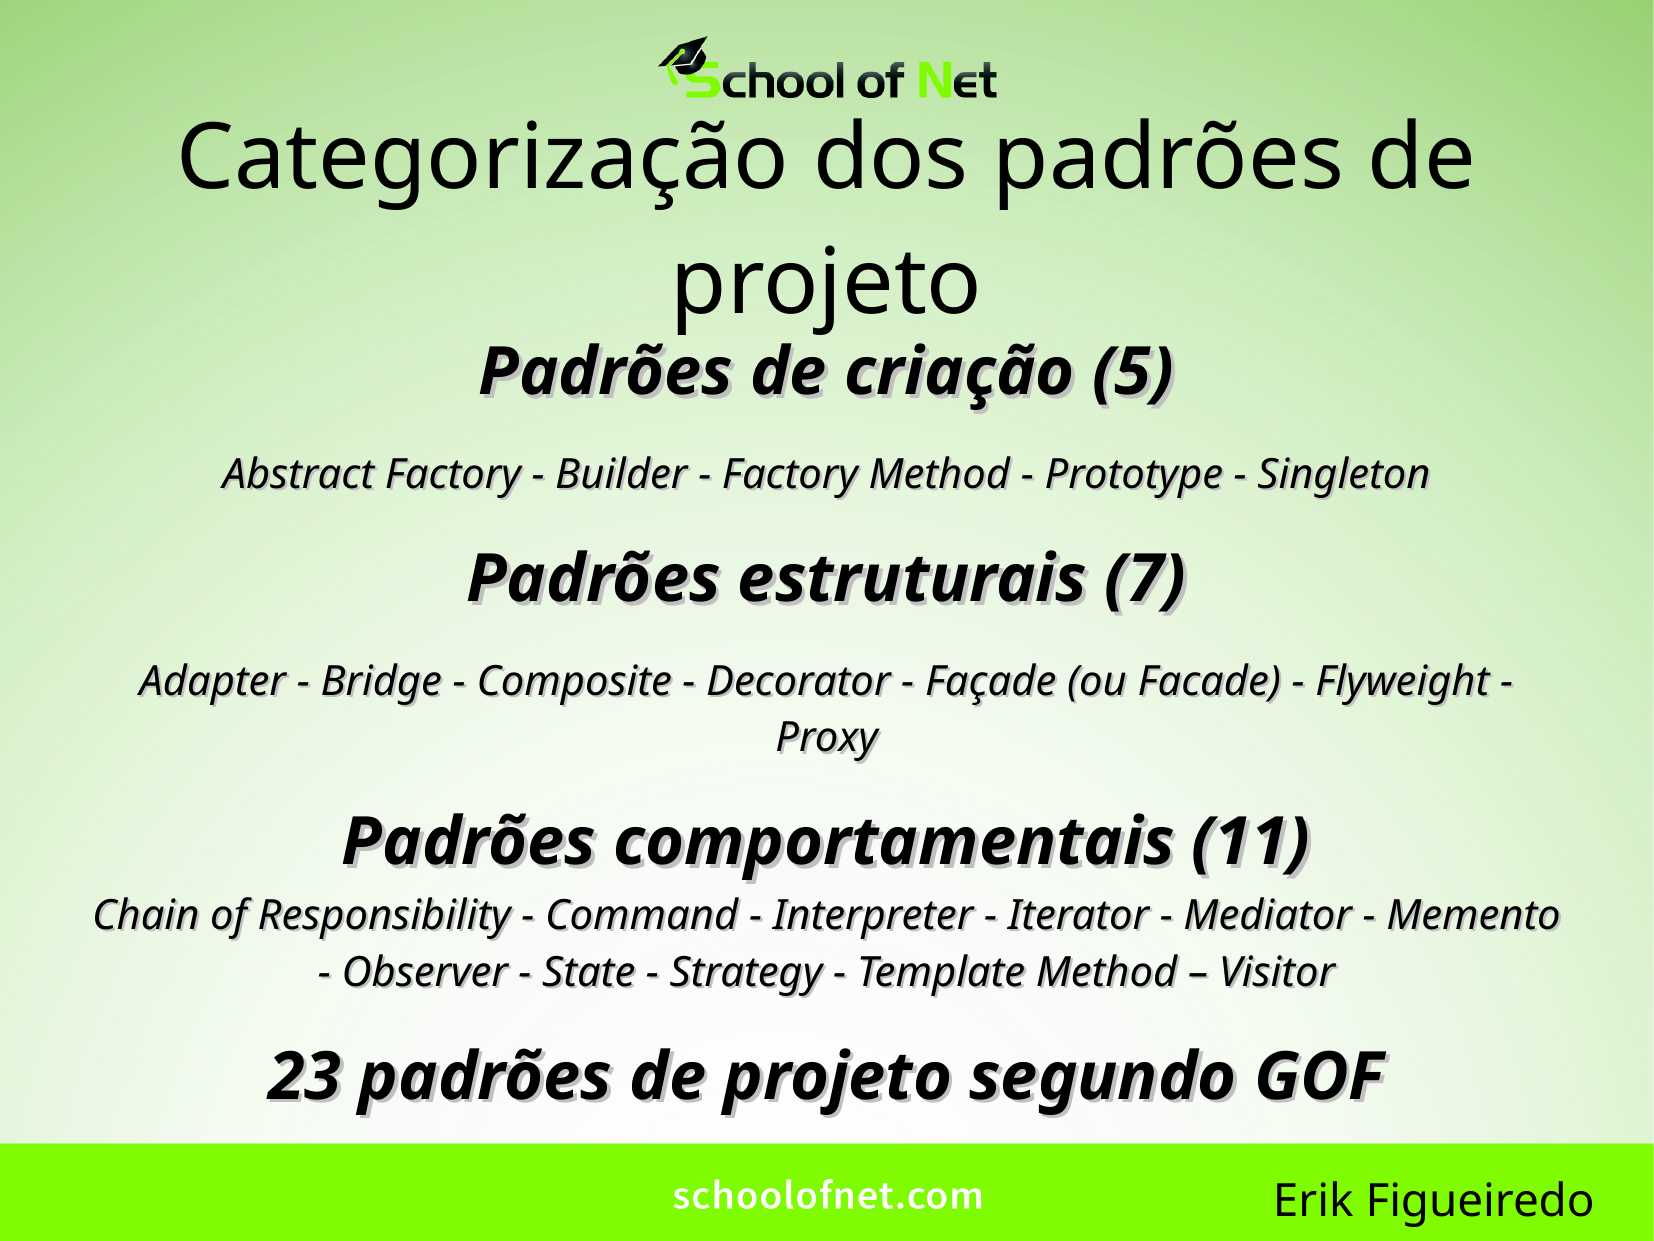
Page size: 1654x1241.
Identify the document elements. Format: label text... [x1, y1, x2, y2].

picture [0, 0, 1654, 1241]
text_box Erik Figueiredo [768, 1157, 1595, 1241]
list Padrões de criação (5) Abstract Factory - Builder - Factory Method - Prototype - Singleton Padrões estruturais (7) Adapter - Bridge - Composite - Decorator - Façade (ou Facade) - Flyweight - Proxy Padrões comportamentais (11) Chain of Responsibility - Command - Interpreter - Iterator - Mediator - Memento - Observer - State - Strategy - Template Method – Visitor 23 padrões de projeto segundo GOF [82, 311, 1571, 1131]
title Categorização dos padrões de projeto [82, 141, 1571, 290]
